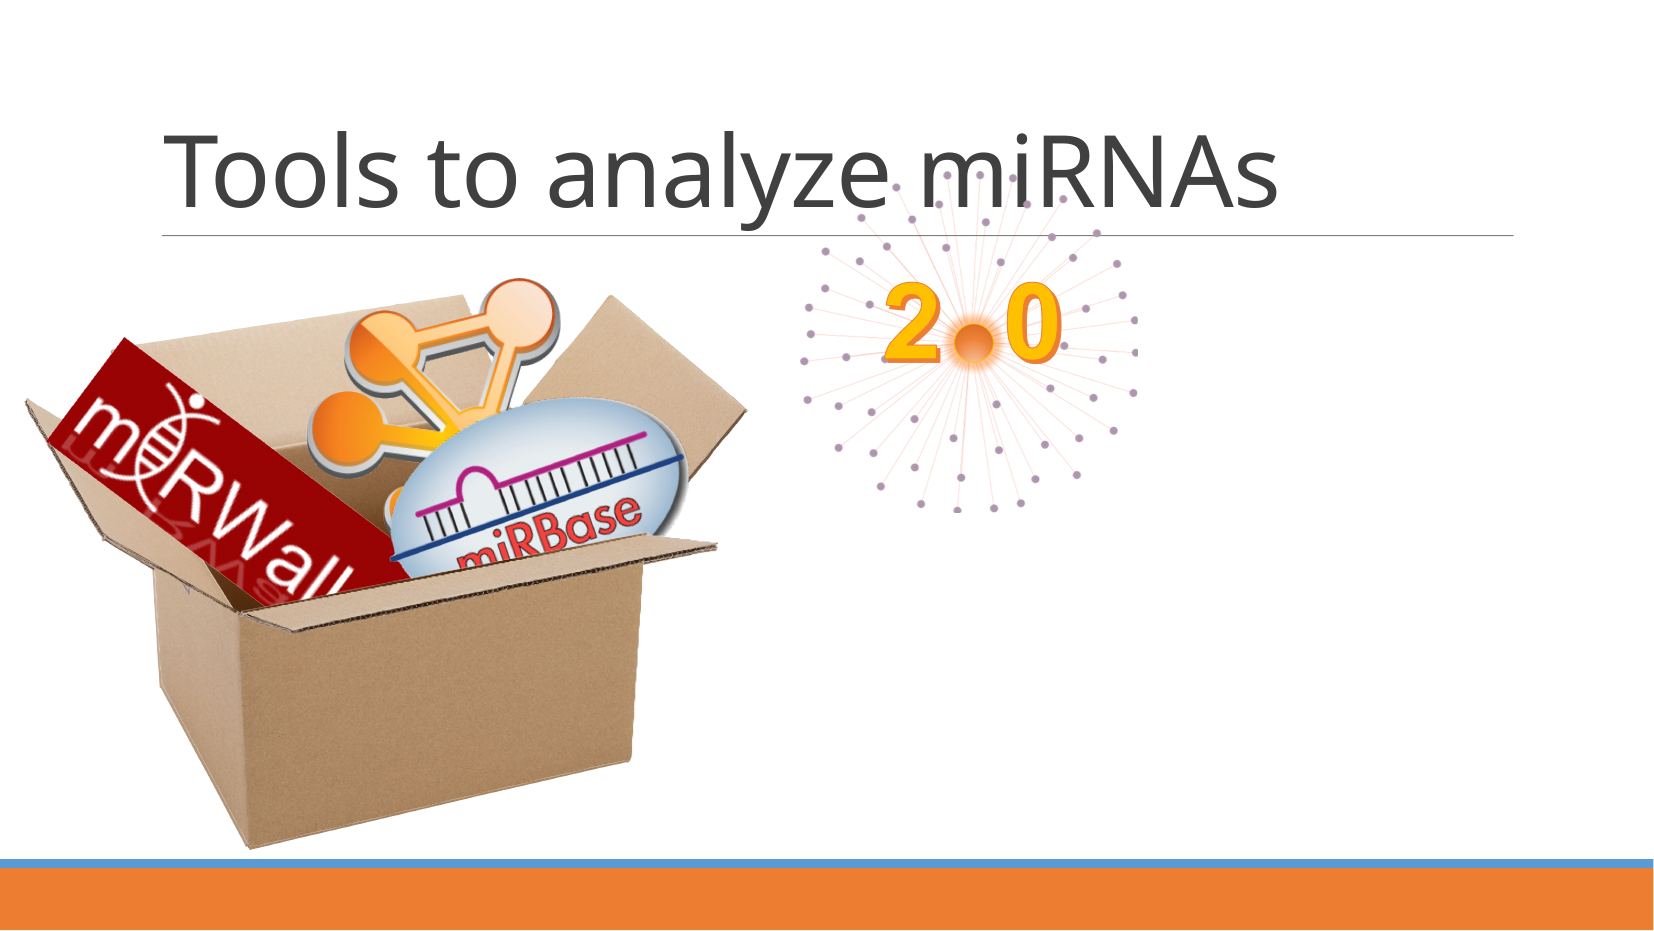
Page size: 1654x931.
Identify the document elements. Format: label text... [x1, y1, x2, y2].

text_box [26, 395, 729, 847]
title Tools to analyze miRNAs [148, 38, 1513, 236]
picture [800, 170, 1138, 513]
picture [24, 278, 748, 850]
